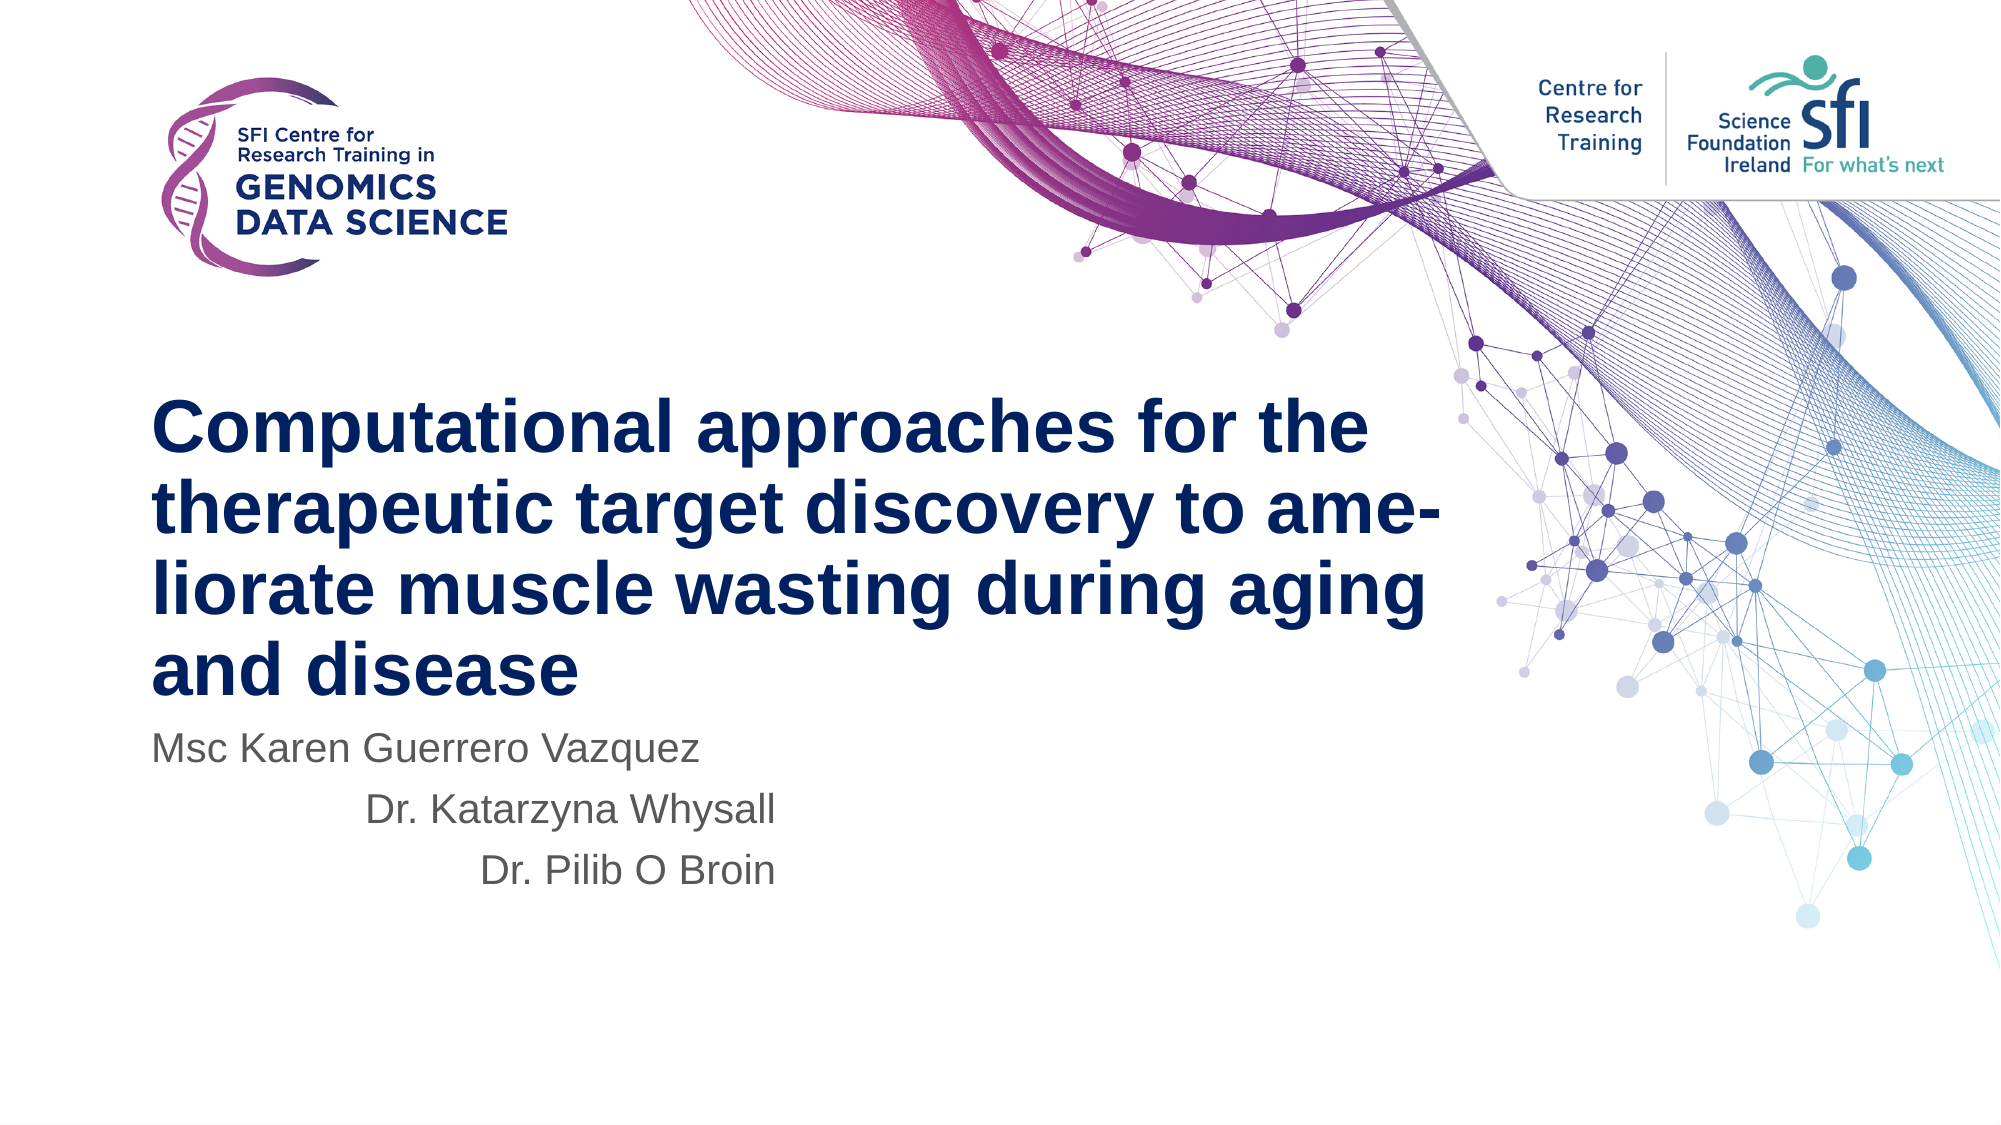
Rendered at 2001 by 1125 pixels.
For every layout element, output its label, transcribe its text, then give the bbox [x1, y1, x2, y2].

text_box Msc Karen Guerrero Vazquez Dr. Katarzyna Whysall Dr. Pilib O Broin [136, 723, 1398, 913]
text_box Computational approaches for the therapeutic target discovery to ame-liorate muscle wasting during aging and disease [136, 380, 1543, 670]
